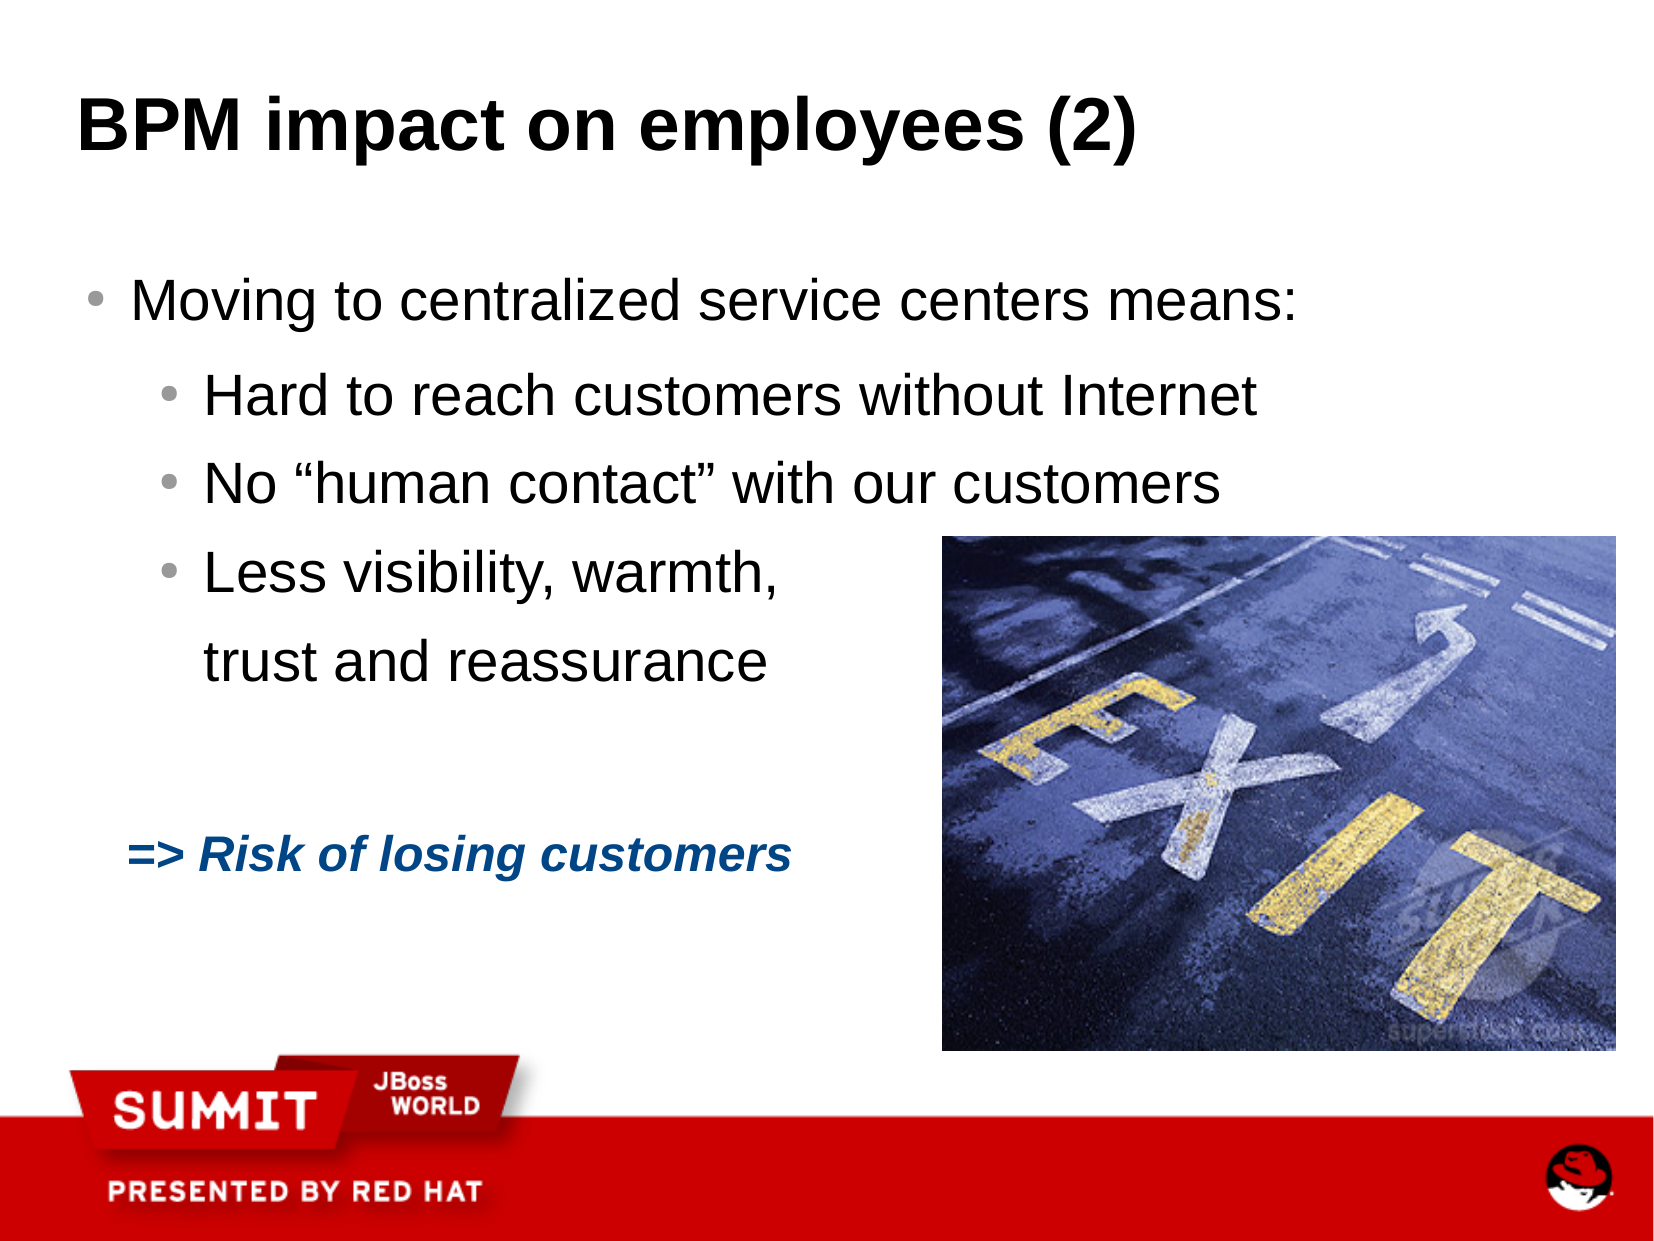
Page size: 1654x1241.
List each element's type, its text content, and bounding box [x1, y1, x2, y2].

text_box => Risk of losing customers [65, 826, 1536, 893]
picture [0, 536, 1654, 1241]
list Moving to centralized service centers means: Hard to reach customers without Internet No “human contact” with our customers Less visibility, warmth, trust and reassurance [70, 267, 1571, 826]
title BPM impact on employees (2) [76, 45, 1565, 204]
